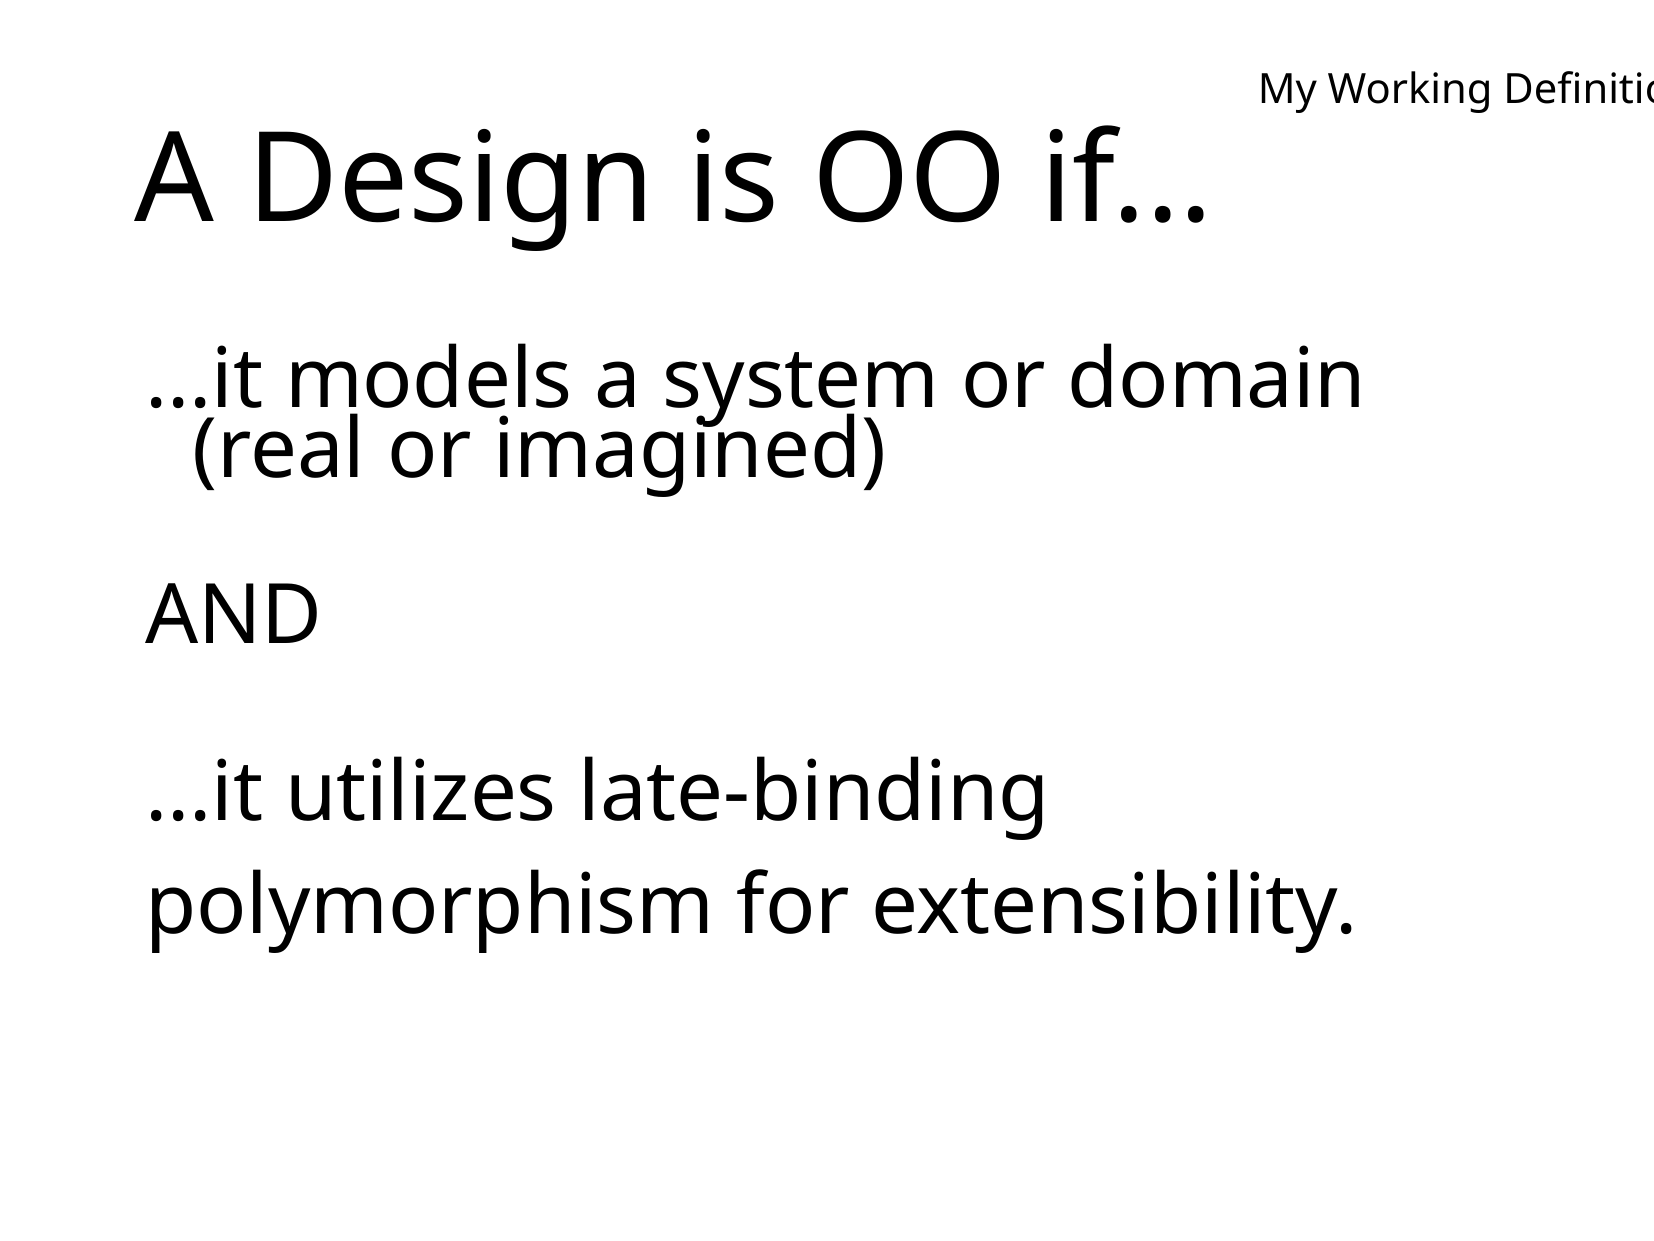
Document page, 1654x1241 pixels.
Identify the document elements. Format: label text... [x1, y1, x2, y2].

text_box (real or imagined) [177, 381, 732, 473]
text_box My Working Definition [1243, 51, 1593, 106]
text_box ...it models a system or domain [130, 310, 1100, 402]
text_box AND [130, 546, 287, 639]
text_box ...it utilizes late-binding polymorphism for extensibility. [130, 724, 1397, 892]
text_box A Design is OO if... [120, 80, 999, 211]
